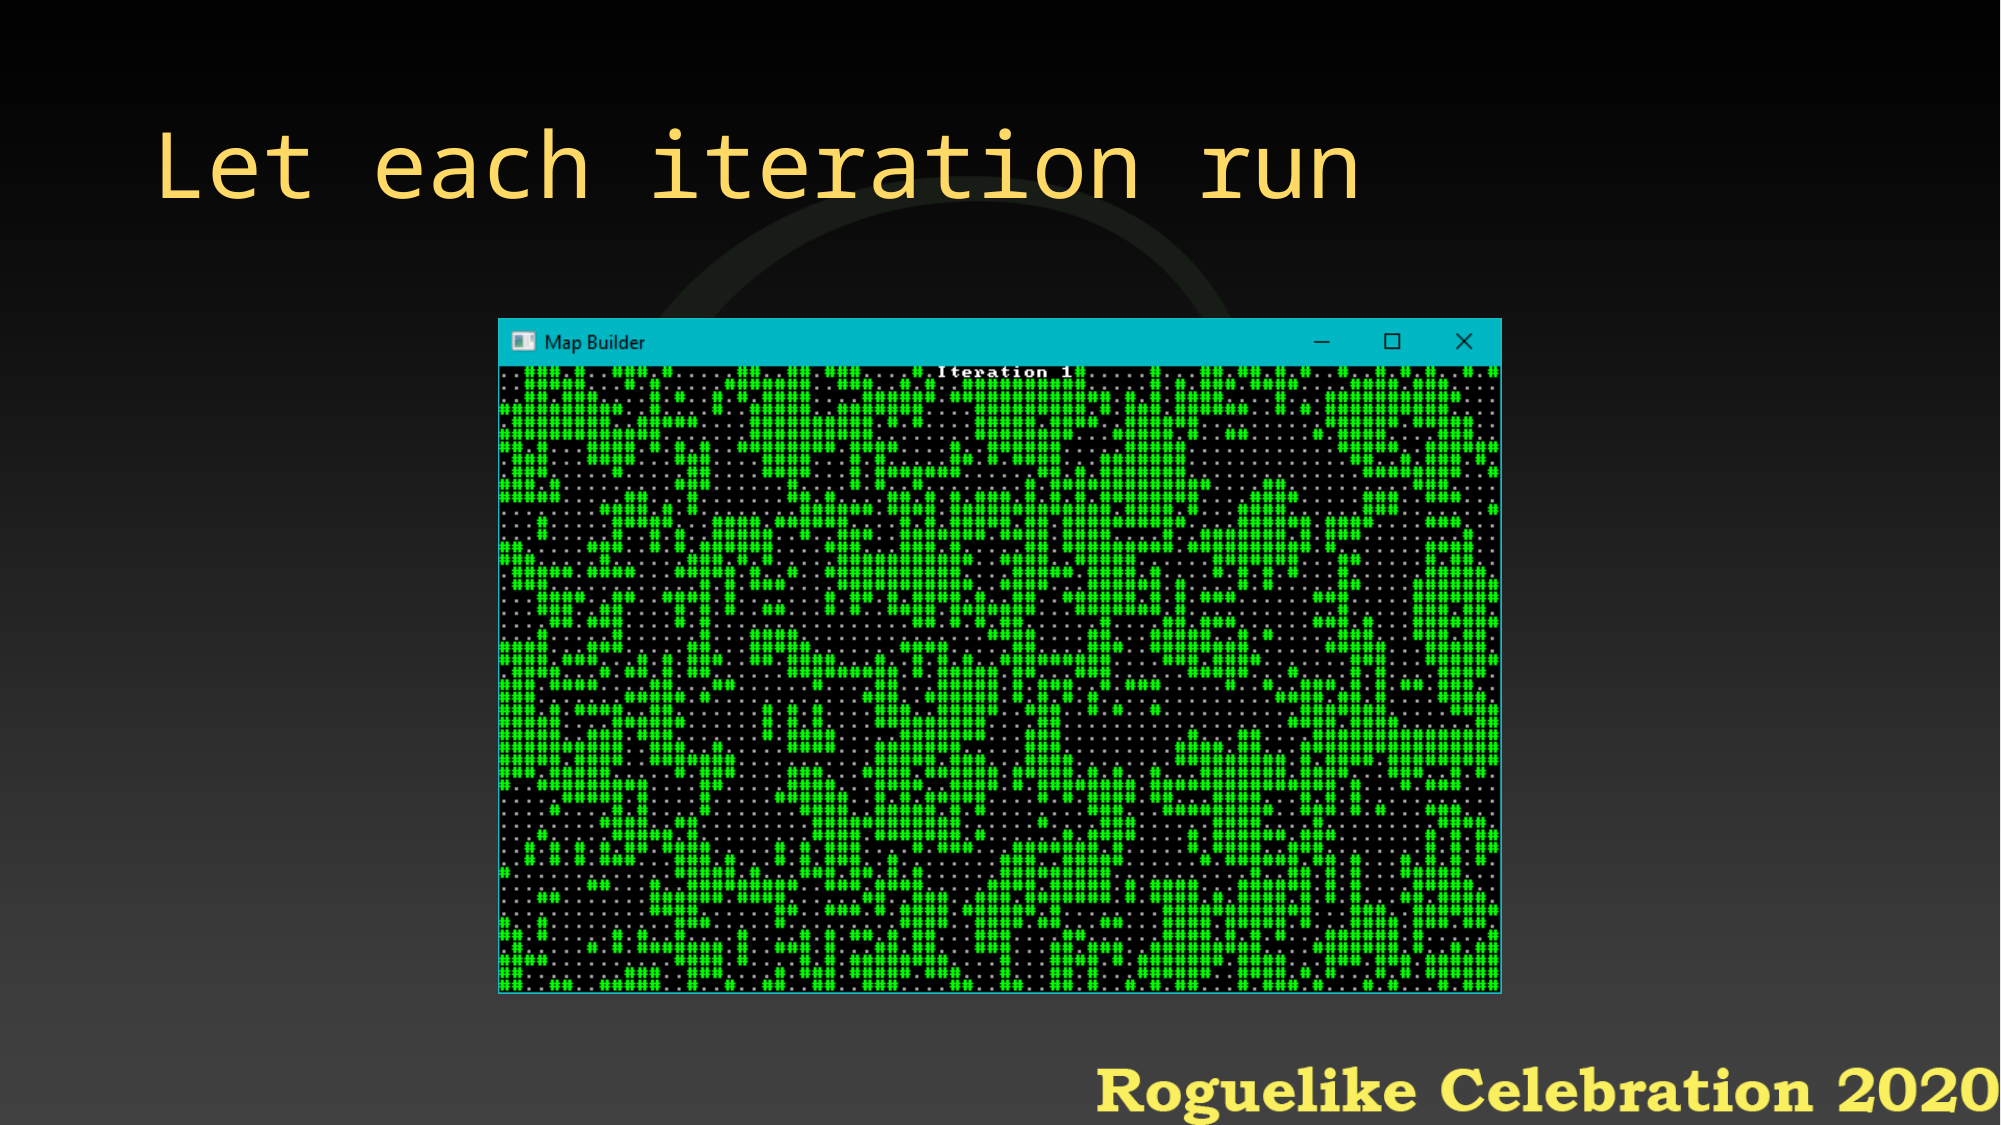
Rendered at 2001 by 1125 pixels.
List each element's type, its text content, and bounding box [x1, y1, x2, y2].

picture [0, 0, 2001, 1125]
title Let each iteration run [137, 59, 1863, 278]
